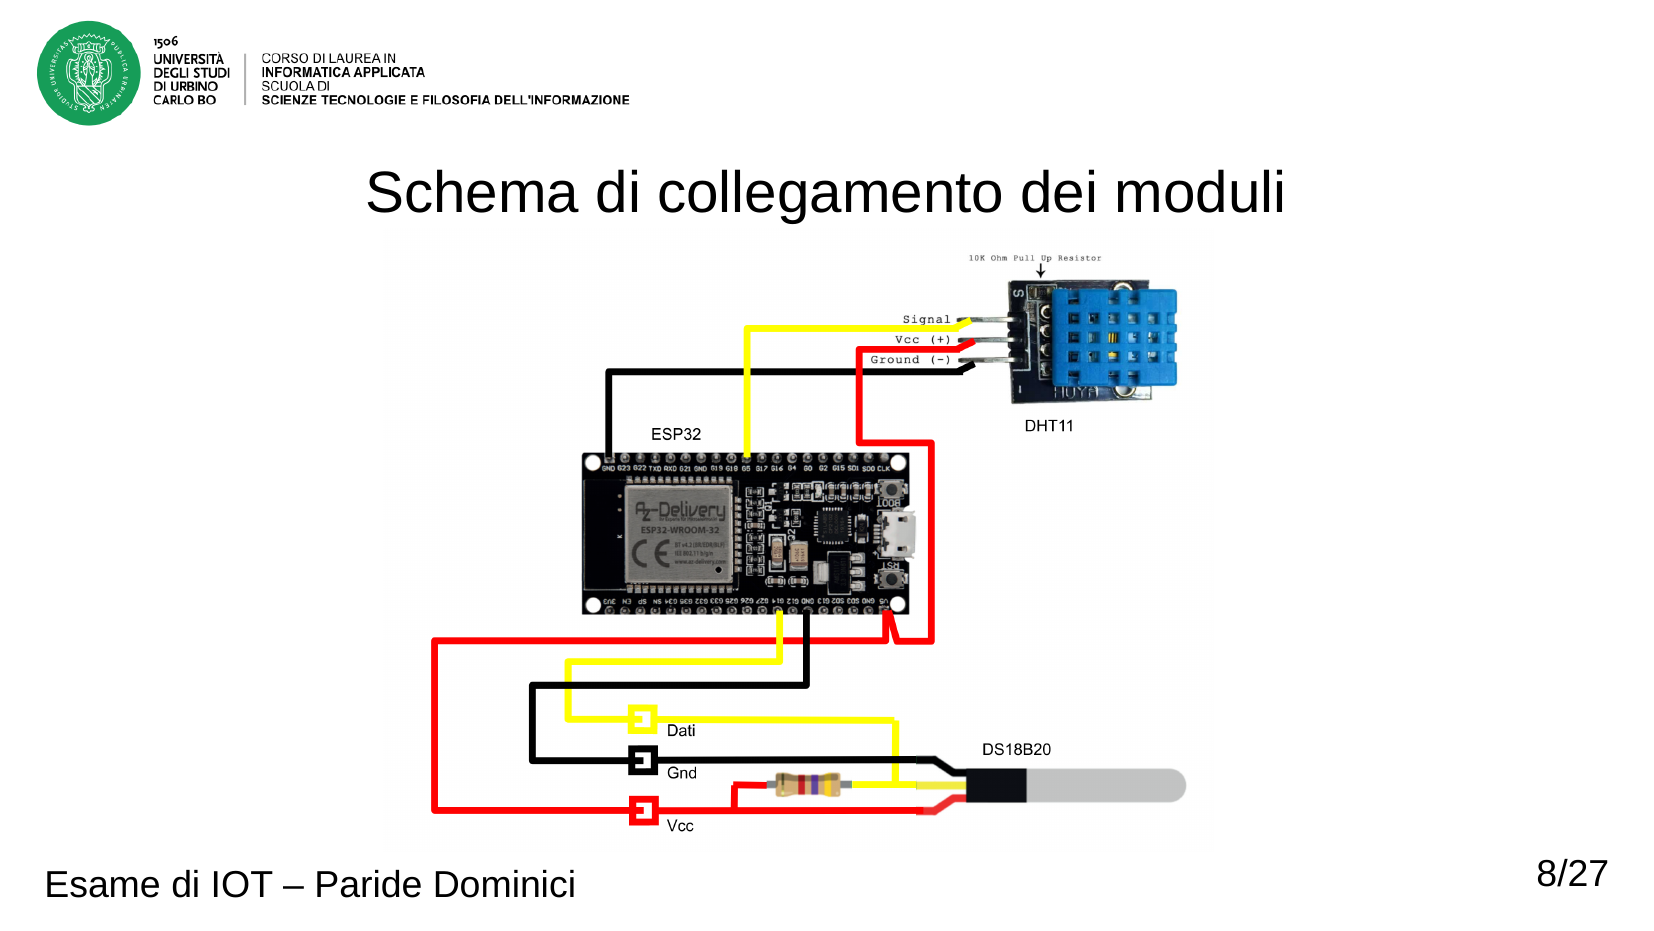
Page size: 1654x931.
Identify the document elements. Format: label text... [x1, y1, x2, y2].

picture [383, 228, 1214, 852]
picture [25, 17, 650, 128]
text_box <numero>/27 [1358, 845, 1625, 916]
title Schema di collegamento dei moduli [82, 147, 1571, 237]
text_box Esame di IOT – Paride Dominici [29, 856, 680, 914]
